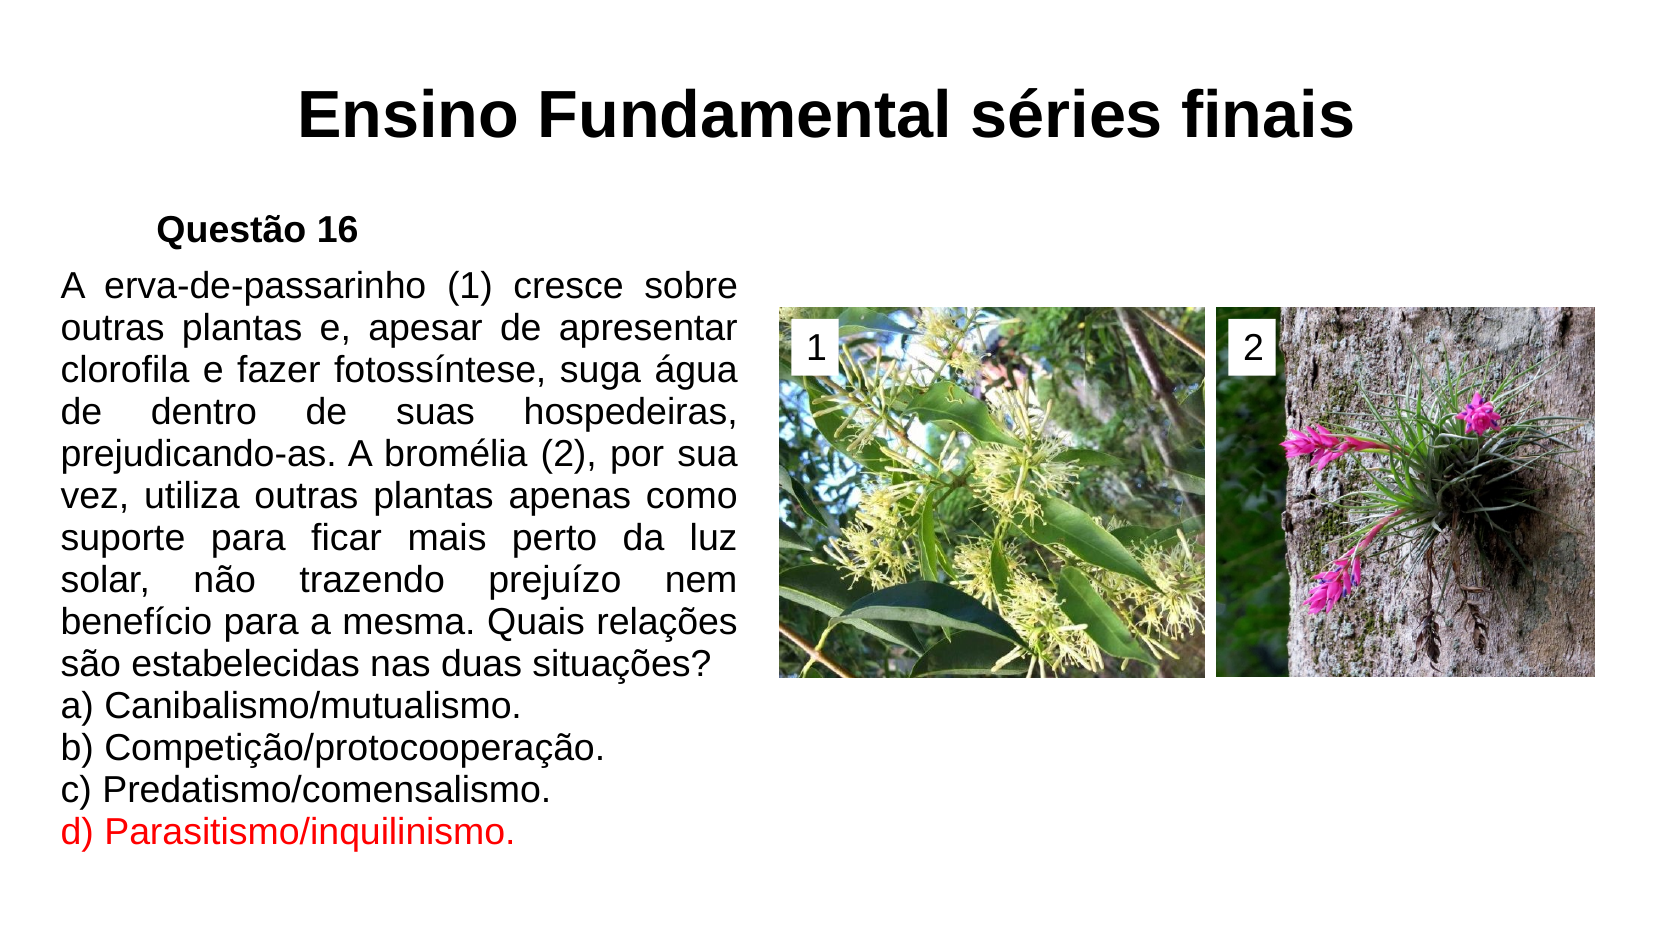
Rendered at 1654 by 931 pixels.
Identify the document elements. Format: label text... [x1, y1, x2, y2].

text_box 1 [791, 318, 839, 376]
text_box 2 [1228, 318, 1276, 376]
text_box A erva-de-passarinho (1) cresce sobre outras plantas e, apesar de apresentar clorofila e fazer fotossíntese, suga água de dentro de suas hospedeiras, prejudicando-as. A bromélia (2), por sua vez, utiliza outras plantas apenas como suporte para ficar mais perto da luz solar, não trazendo prejuízo nem benefício para a mesma. Quais relações são estabelecidas nas duas situações? a) Canibalismo/mutualismo. b) Competição/protocooperação. c) Predatismo/comensalismo. d) Parasitismo/inquilinismo. [45, 257, 753, 860]
text_box Questão 16 [141, 200, 839, 258]
title Ensino Fundamental séries finais [82, 37, 1571, 193]
picture [1216, 307, 1595, 677]
picture [779, 307, 1205, 678]
